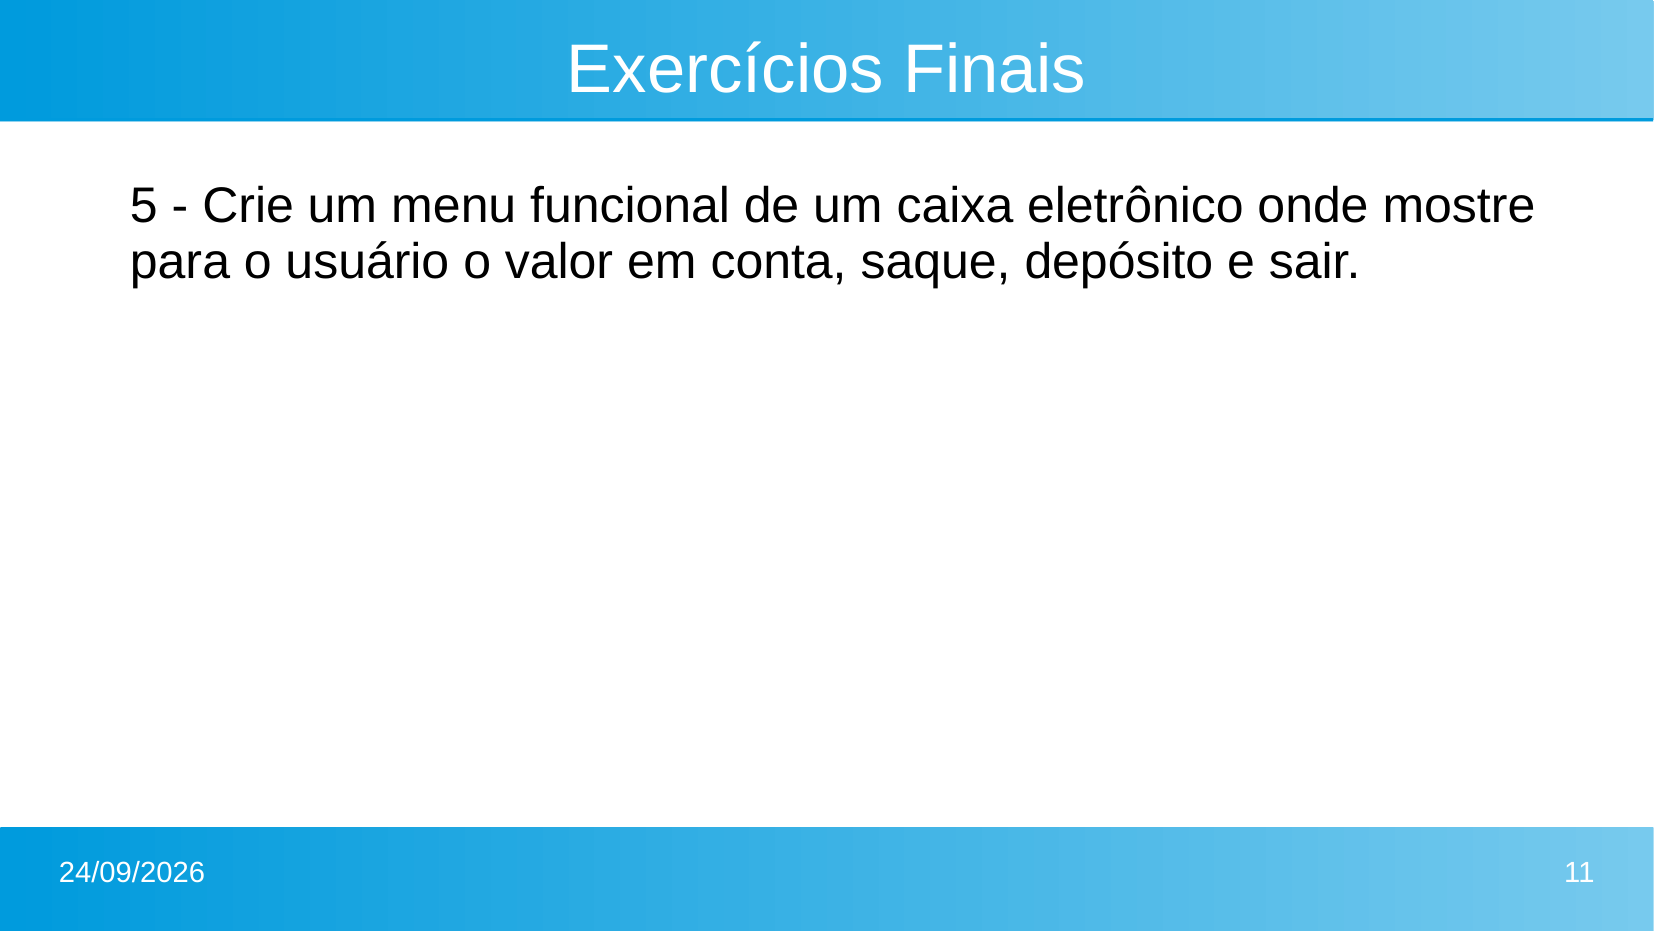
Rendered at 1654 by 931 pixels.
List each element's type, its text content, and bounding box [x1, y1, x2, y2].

title Exercícios Finais [59, 29, 1595, 108]
list 5 - Crie um menu funcional de um caixa eletrônico onde mostre para o usuário o valor em conta, saque, depósito e sair. [59, 177, 1595, 768]
